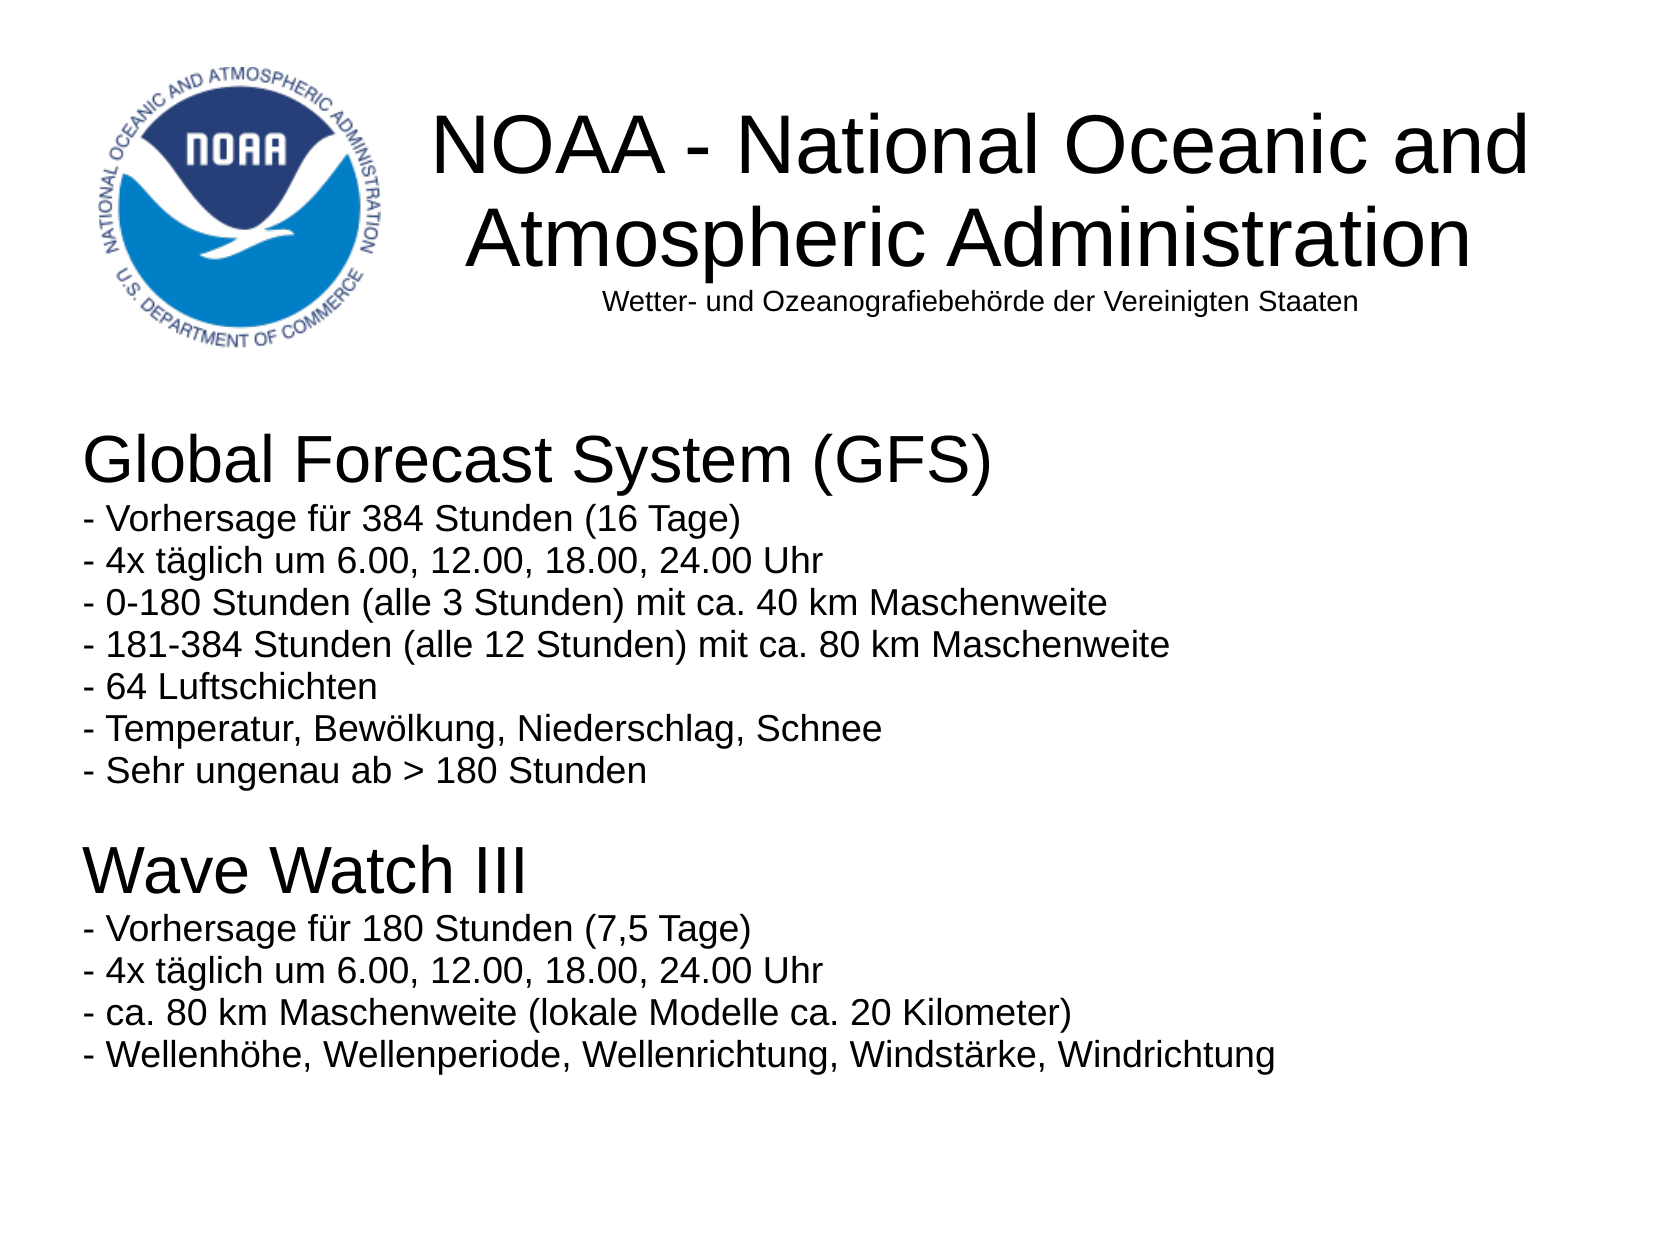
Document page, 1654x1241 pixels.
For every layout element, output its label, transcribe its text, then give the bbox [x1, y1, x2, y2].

subtitle Global Forecast System (GFS) - Vorhersage für 384 Stunden (16 Tage) - 4x täglich um 6.00, 12.00, 18.00, 24.00 Uhr - 0-180 Stunden (alle 3 Stunden) mit ca. 40 km Maschenweite - 181-384 Stunden (alle 12 Stunden) mit ca. 80 km Maschenweite - 64 Luftschichten - Temperatur, Bewölkung, Niederschlag, Schnee - Sehr ungenau ab > 180 Stunden Wave Watch III - Vorhersage für 180 Stunden (7,5 Tage) - 4x täglich um 6.00, 12.00, 18.00, 24.00 Uhr - ca. 80 km Maschenweite (lokale Modelle ca. 20 Kilometer) - Wellenhöhe, Wellenperiode, Wellenrichtung, Windstärke, Windrichtung [82, 356, 1548, 1142]
title NOAA - National Oceanic and Atmospheric Administration Wetter- und Ozeanografiebehörde der Vereinigten Staaten [392, 98, 1571, 318]
picture [98, 67, 381, 349]
